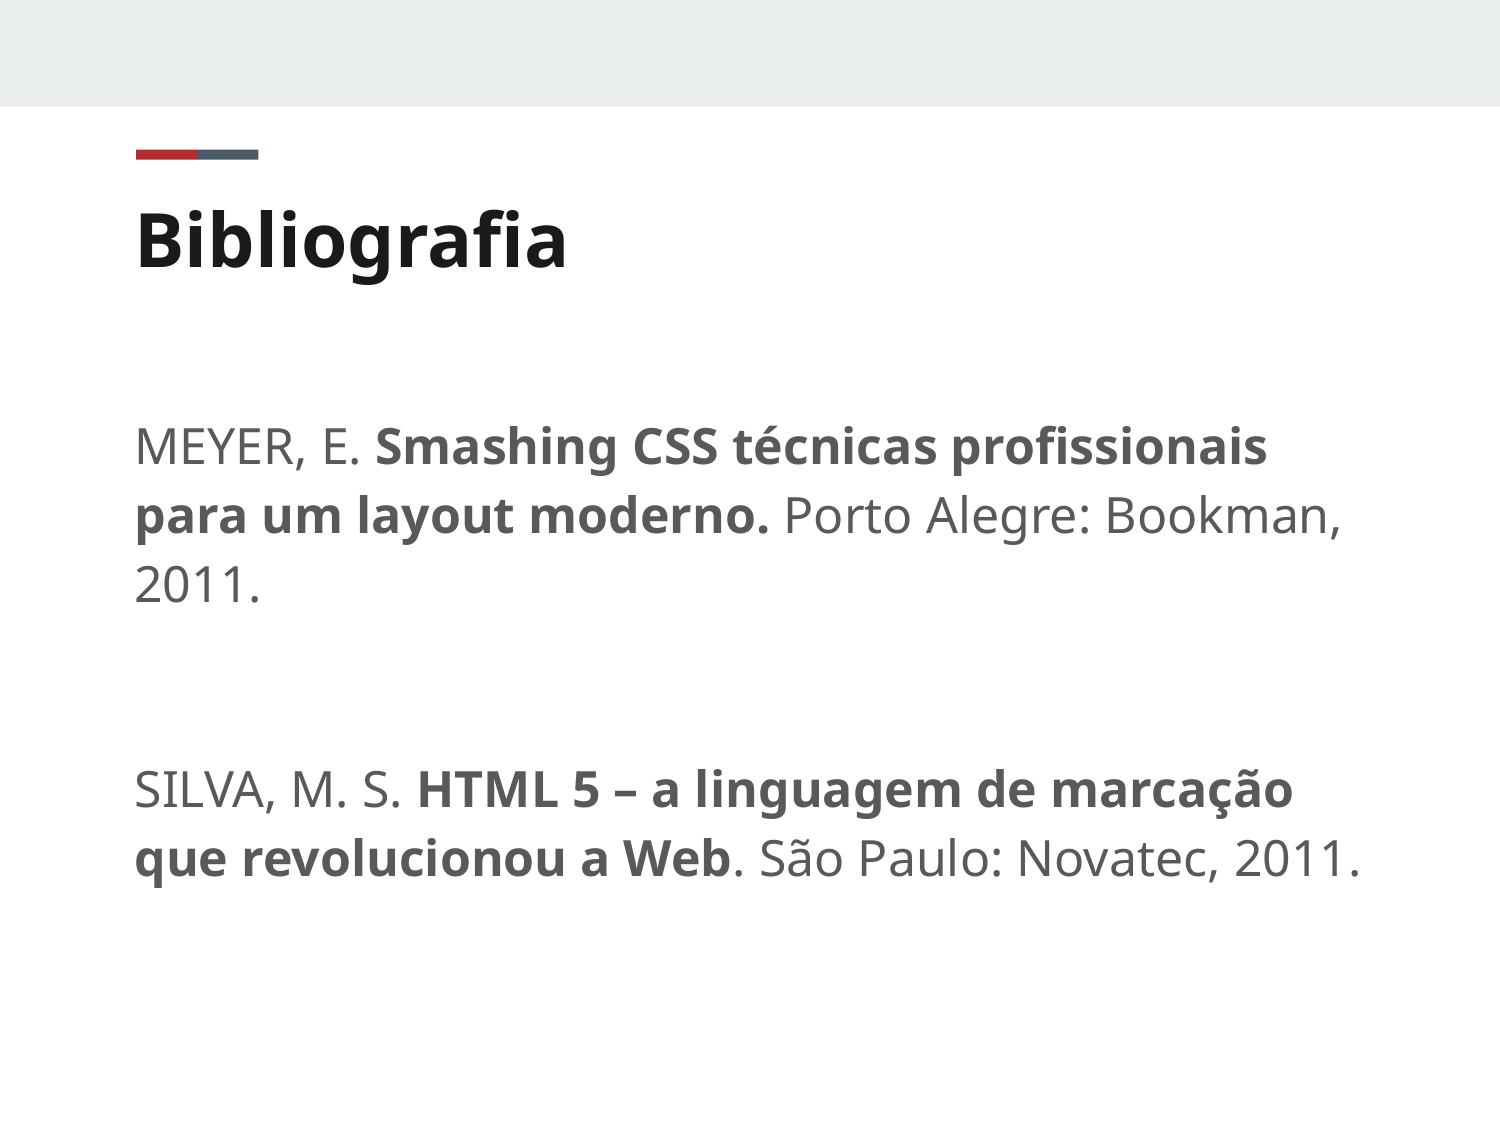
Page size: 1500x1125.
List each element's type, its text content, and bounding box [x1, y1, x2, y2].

title Bibliografia [119, 177, 1381, 295]
list MEYER, E. Smashing CSS técnicas profissionais para um layout moderno. Porto Alegre: Bookman, 2011. SILVA, M. S. HTML 5 – a linguagem de marcação que revolucionou a Web. São Paulo: Novatec, 2011. [119, 390, 1381, 1010]
